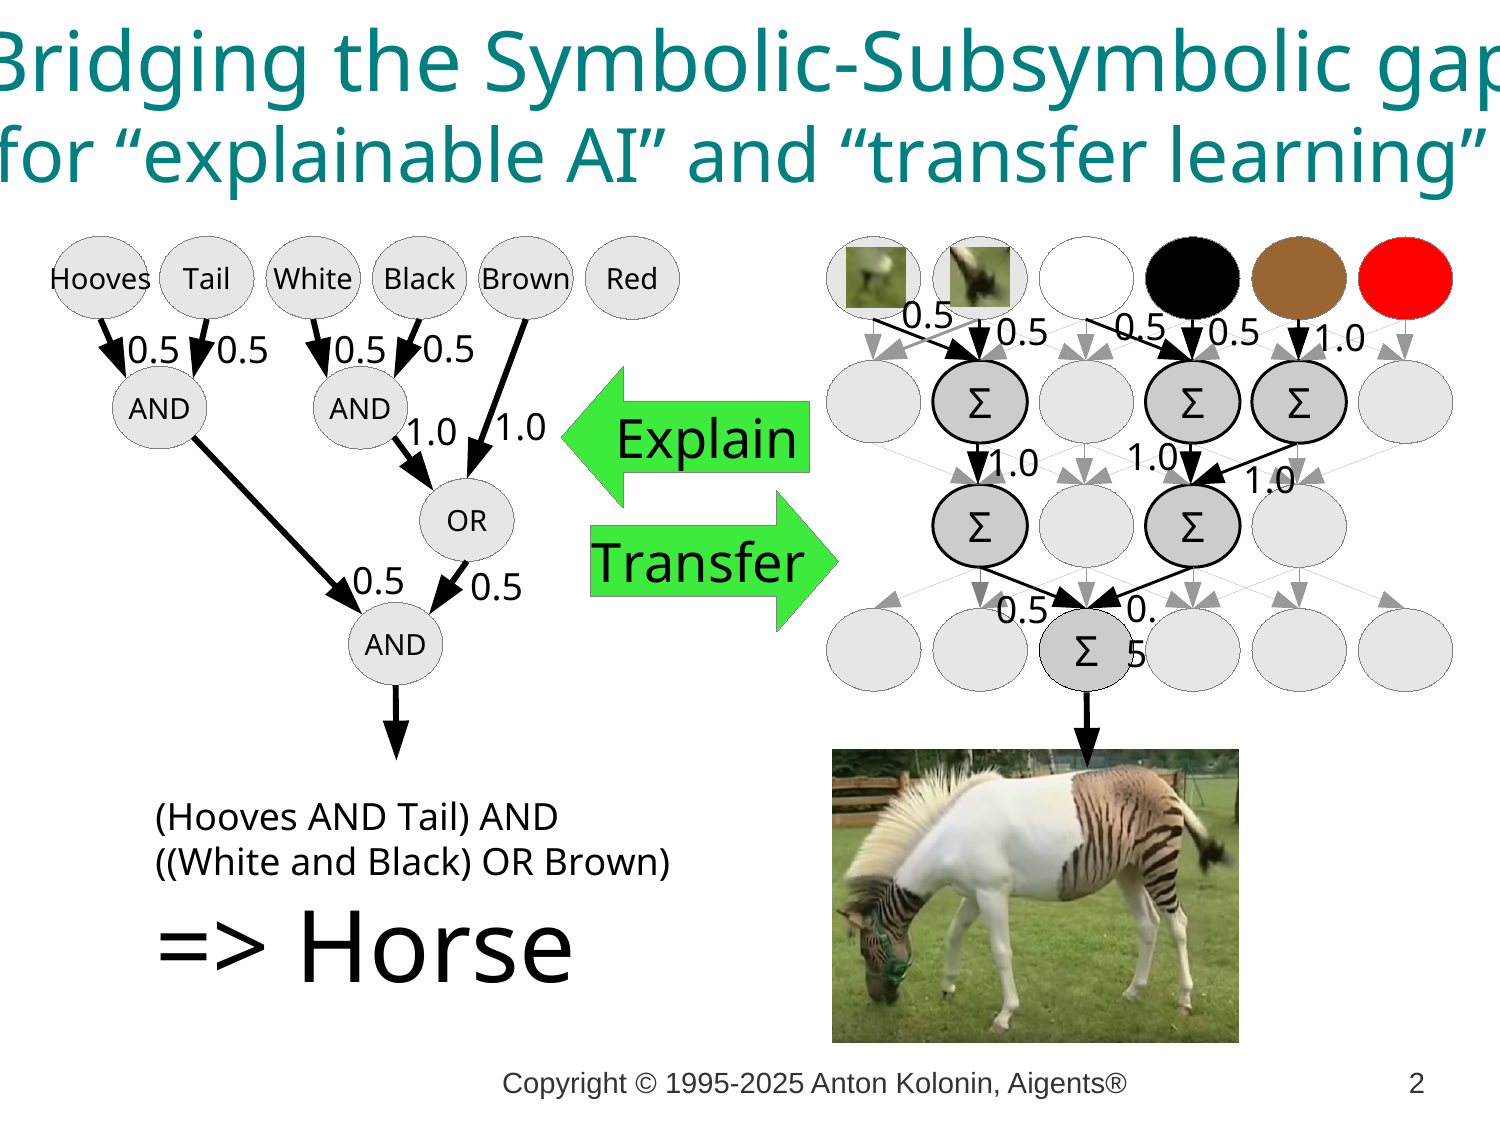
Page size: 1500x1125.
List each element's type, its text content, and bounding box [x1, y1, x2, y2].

text_box 0.5 [981, 578, 1063, 639]
text_box 0.5 [1111, 577, 1193, 638]
text_box Explain [562, 366, 810, 508]
text_box [932, 608, 1028, 692]
text_box 0.5 [112, 319, 195, 379]
text_box 0.5 [201, 319, 284, 379]
text_box AND [348, 608, 443, 685]
text_box 0.5 [319, 319, 402, 379]
text_box Bridging the Symbolic-Subsymbolic gap for “explainable AI” and “transfer learning” [0, 0, 1500, 206]
text_box [932, 236, 1028, 300]
text_box [1251, 236, 1347, 320]
text_box OR [419, 478, 515, 561]
text_box Σ [1039, 609, 1134, 692]
text_box AND [112, 379, 207, 449]
text_box [1251, 608, 1347, 692]
text_box [1039, 361, 1134, 444]
text_box 1.0 [1111, 425, 1193, 486]
text_box Transfer [590, 490, 839, 632]
text_box AND [313, 379, 407, 450]
text_box [1358, 608, 1453, 692]
text_box 1.0 [971, 431, 1054, 491]
text_box 0.5 [886, 283, 969, 344]
text_box AND [375, 400, 387, 417]
text_box [1251, 485, 1347, 568]
text_box Σ [932, 361, 1028, 443]
text_box [826, 608, 922, 692]
text_box [1145, 236, 1241, 320]
text_box 0.5 [981, 300, 1063, 361]
text_box [1039, 236, 1134, 320]
text_box 0.5 [407, 318, 490, 378]
text_box Σ [1251, 361, 1347, 444]
text_box 0.5 [455, 555, 538, 616]
text_box [826, 236, 905, 320]
text_box Red [585, 236, 680, 320]
text_box Σ [932, 485, 1028, 568]
text_box [906, 247, 921, 283]
text_box Tail [159, 236, 255, 319]
text_box [1358, 236, 1453, 320]
text_box 0.5 [337, 549, 420, 610]
text_box [1358, 360, 1453, 444]
text_box 1.0 [479, 395, 562, 456]
text_box 1.0 [1298, 307, 1381, 367]
text_box Hooves [54, 236, 148, 319]
text_box White [265, 236, 361, 319]
picture [846, 247, 906, 308]
text_box [1039, 485, 1134, 568]
text_box [1145, 609, 1241, 692]
text_box Brown [478, 236, 574, 320]
text_box 1.0 [1228, 448, 1311, 509]
text_box Black [372, 236, 467, 318]
text_box Σ [1145, 485, 1241, 568]
text_box (Hooves AND Tail) AND ((White and Black) OR Brown) => Horse [140, 785, 673, 1011]
text_box [969, 307, 981, 319]
text_box 0.5 [1099, 295, 1182, 356]
text_box 0.5 [1192, 300, 1275, 361]
picture [950, 247, 1010, 307]
text_box Σ [1145, 361, 1241, 444]
picture [832, 749, 1239, 1043]
text_box 1.0 [389, 400, 472, 461]
text_box [826, 360, 921, 443]
